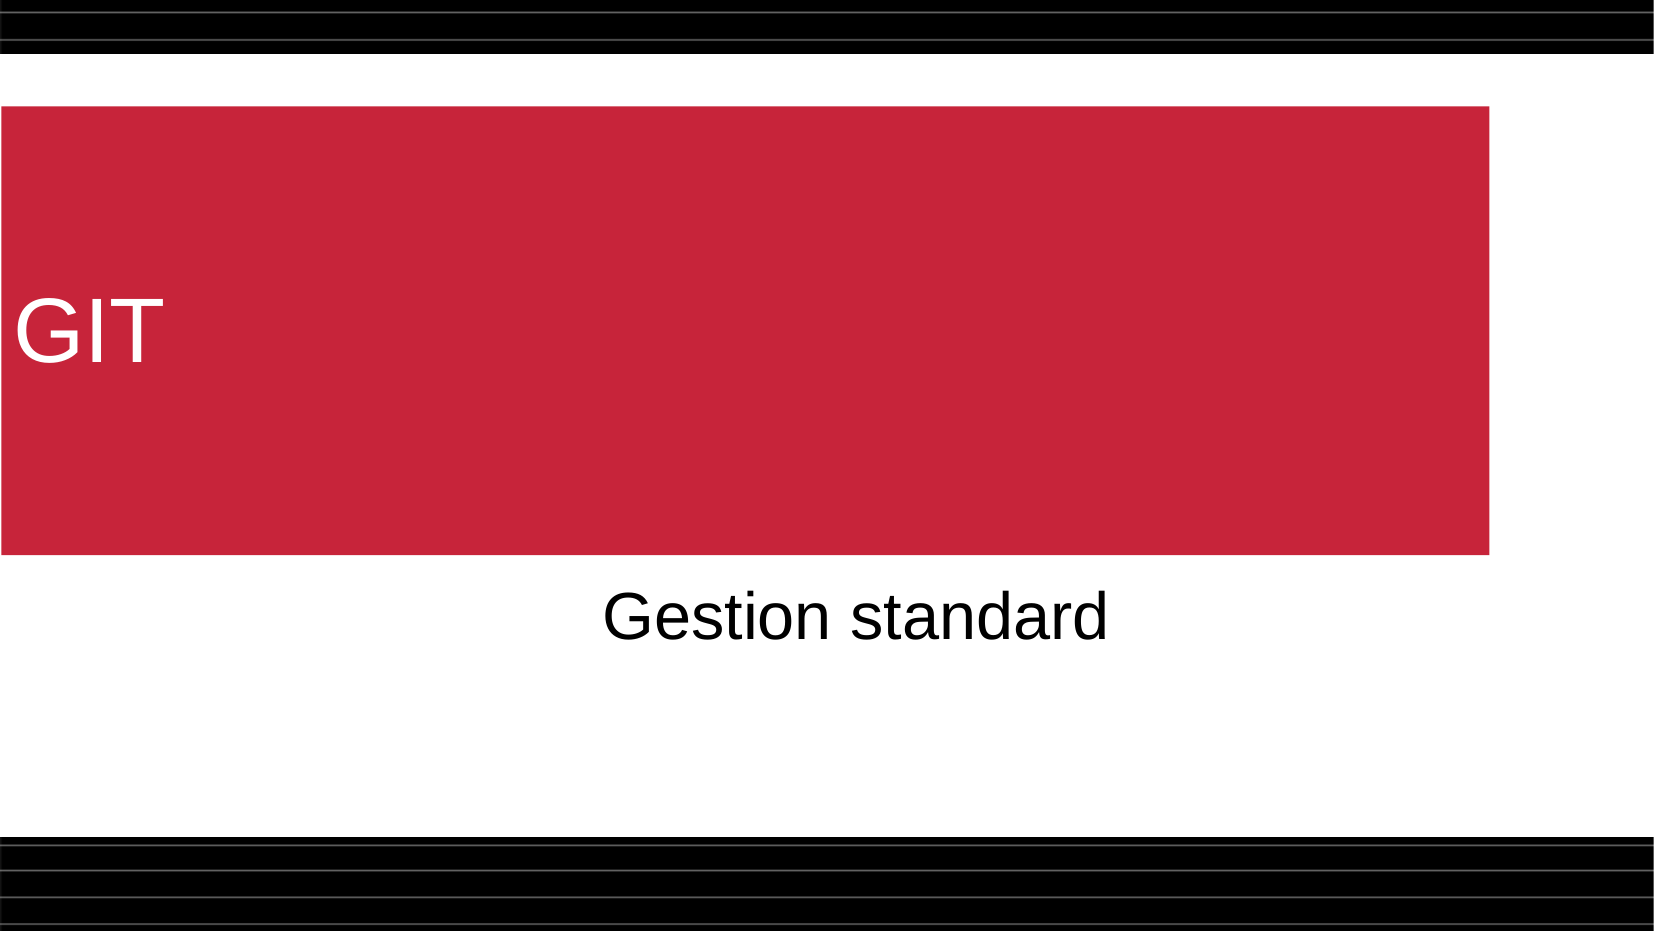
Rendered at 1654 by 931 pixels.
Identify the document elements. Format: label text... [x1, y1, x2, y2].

picture [0, 837, 1654, 931]
subtitle Gestion standard [602, 578, 1465, 792]
title GIT [1, 106, 1490, 556]
picture [0, 0, 1654, 54]
